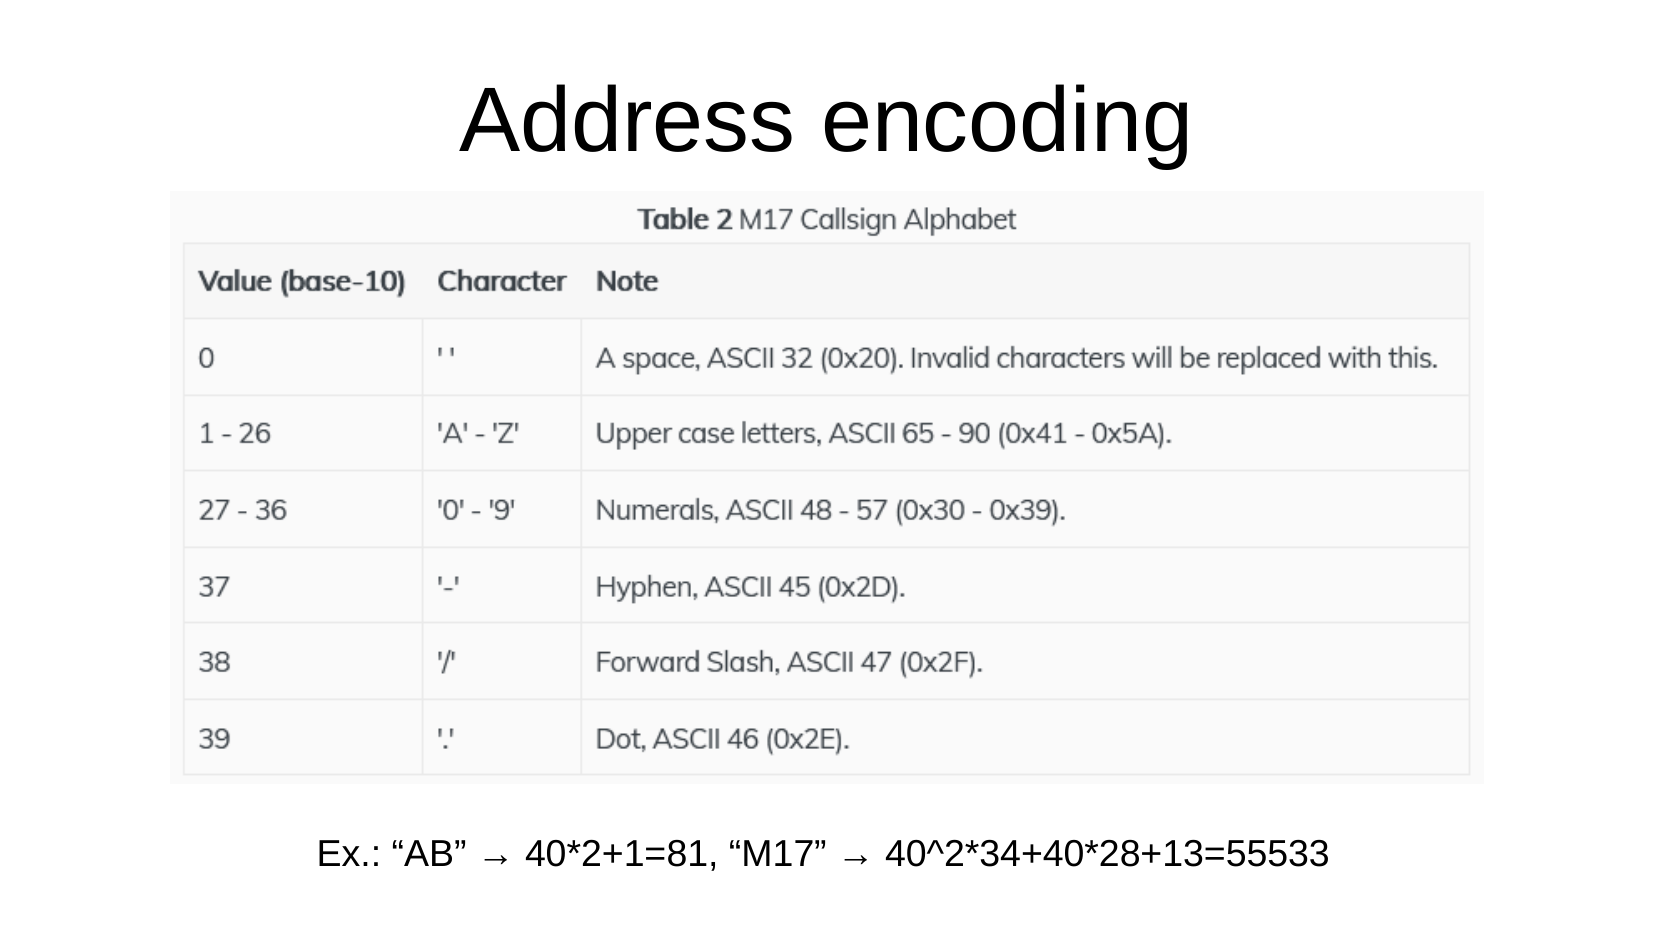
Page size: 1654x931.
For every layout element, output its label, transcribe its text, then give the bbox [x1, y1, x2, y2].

text_box Ex.: “AB” → 40*2+1=81, “M17” → 40^2*34+40*28+13=55533 [301, 825, 1352, 882]
text_box Address encoding [82, 37, 1571, 193]
picture [170, 191, 1484, 784]
